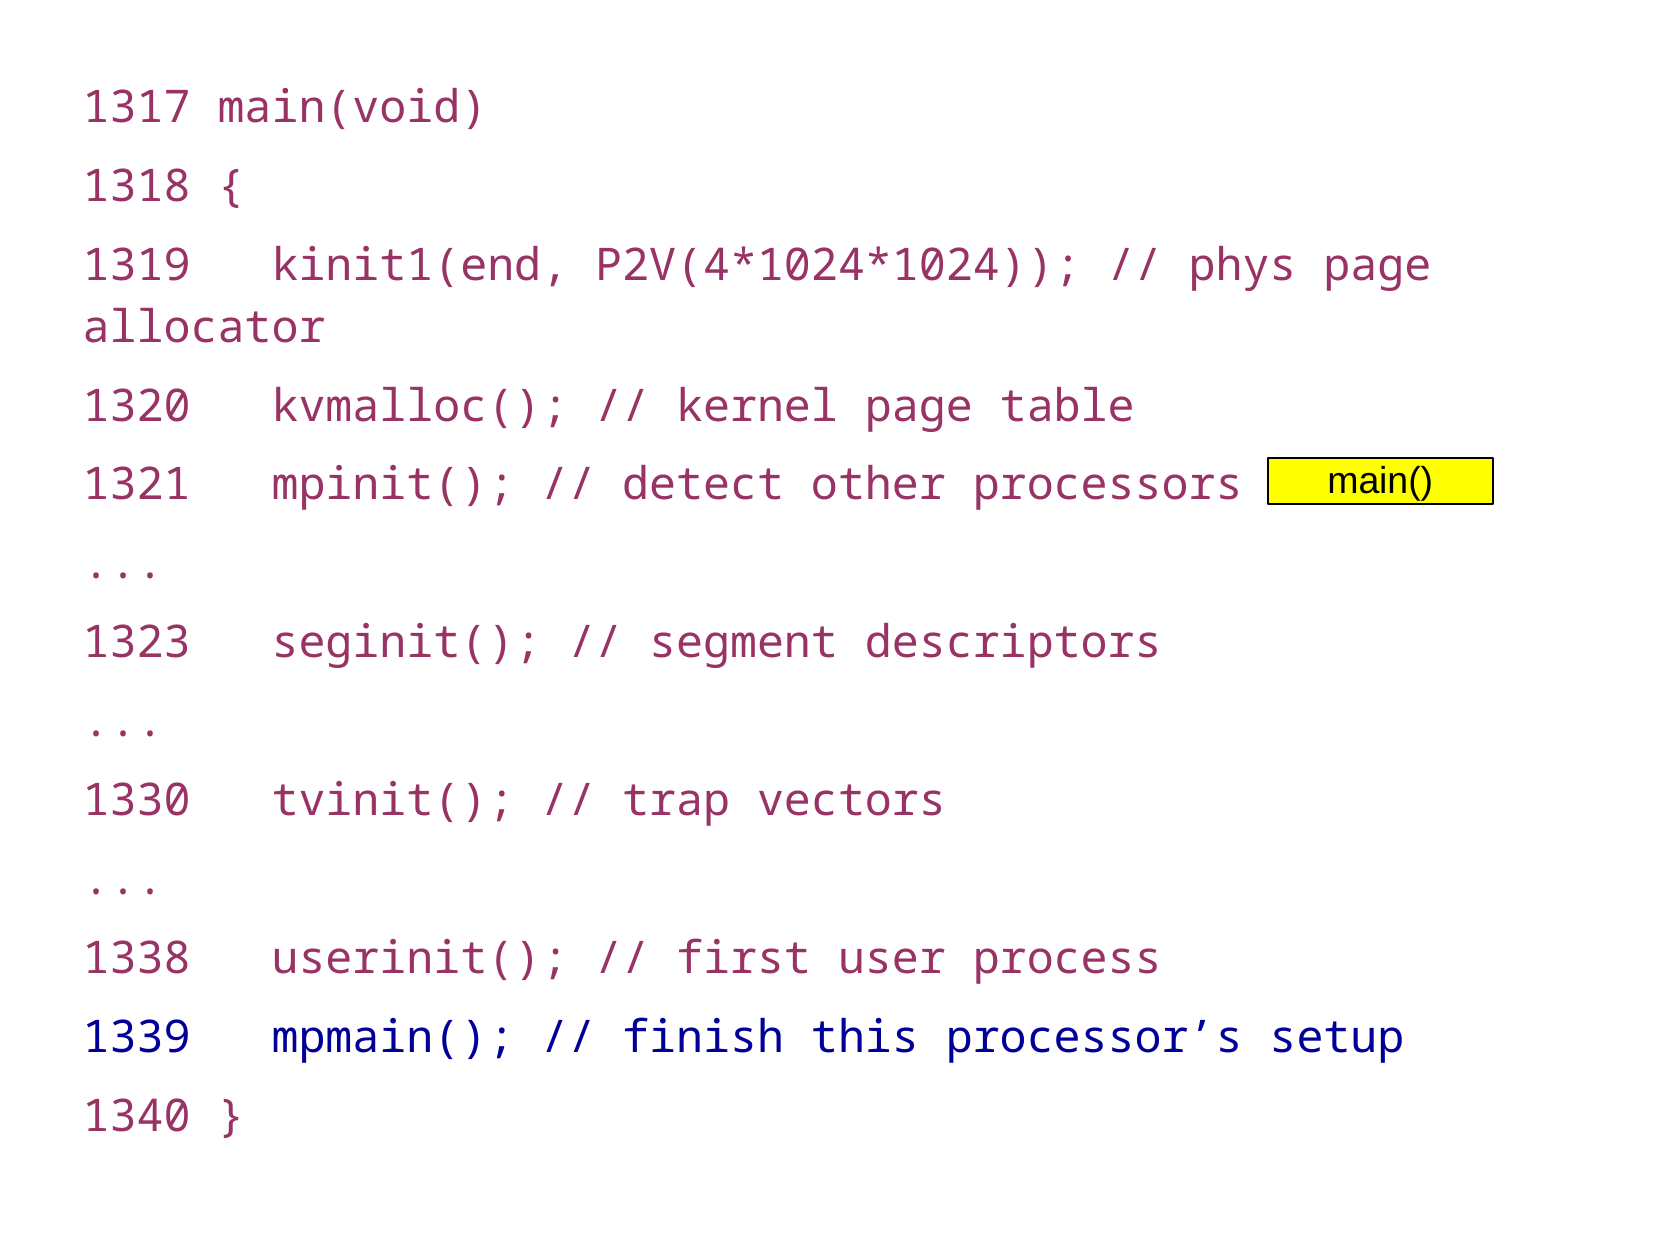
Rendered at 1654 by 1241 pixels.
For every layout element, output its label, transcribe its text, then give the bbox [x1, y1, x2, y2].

list 1317 main(void) 1318 { 1319 kinit1(end, P2V(4*1024*1024)); // phys page allocator 1320 kvmalloc(); // kernel page table 1321 mpinit(); // detect other processors ... 1323 seginit(); // segment descriptors ... 1330 tvinit(); // trap vectors ... 1338 userinit(); // first user process 1339 mpmain(); // finish this processor’s setup 1340 } [82, 75, 1571, 1163]
text_box main() [1267, 457, 1493, 504]
